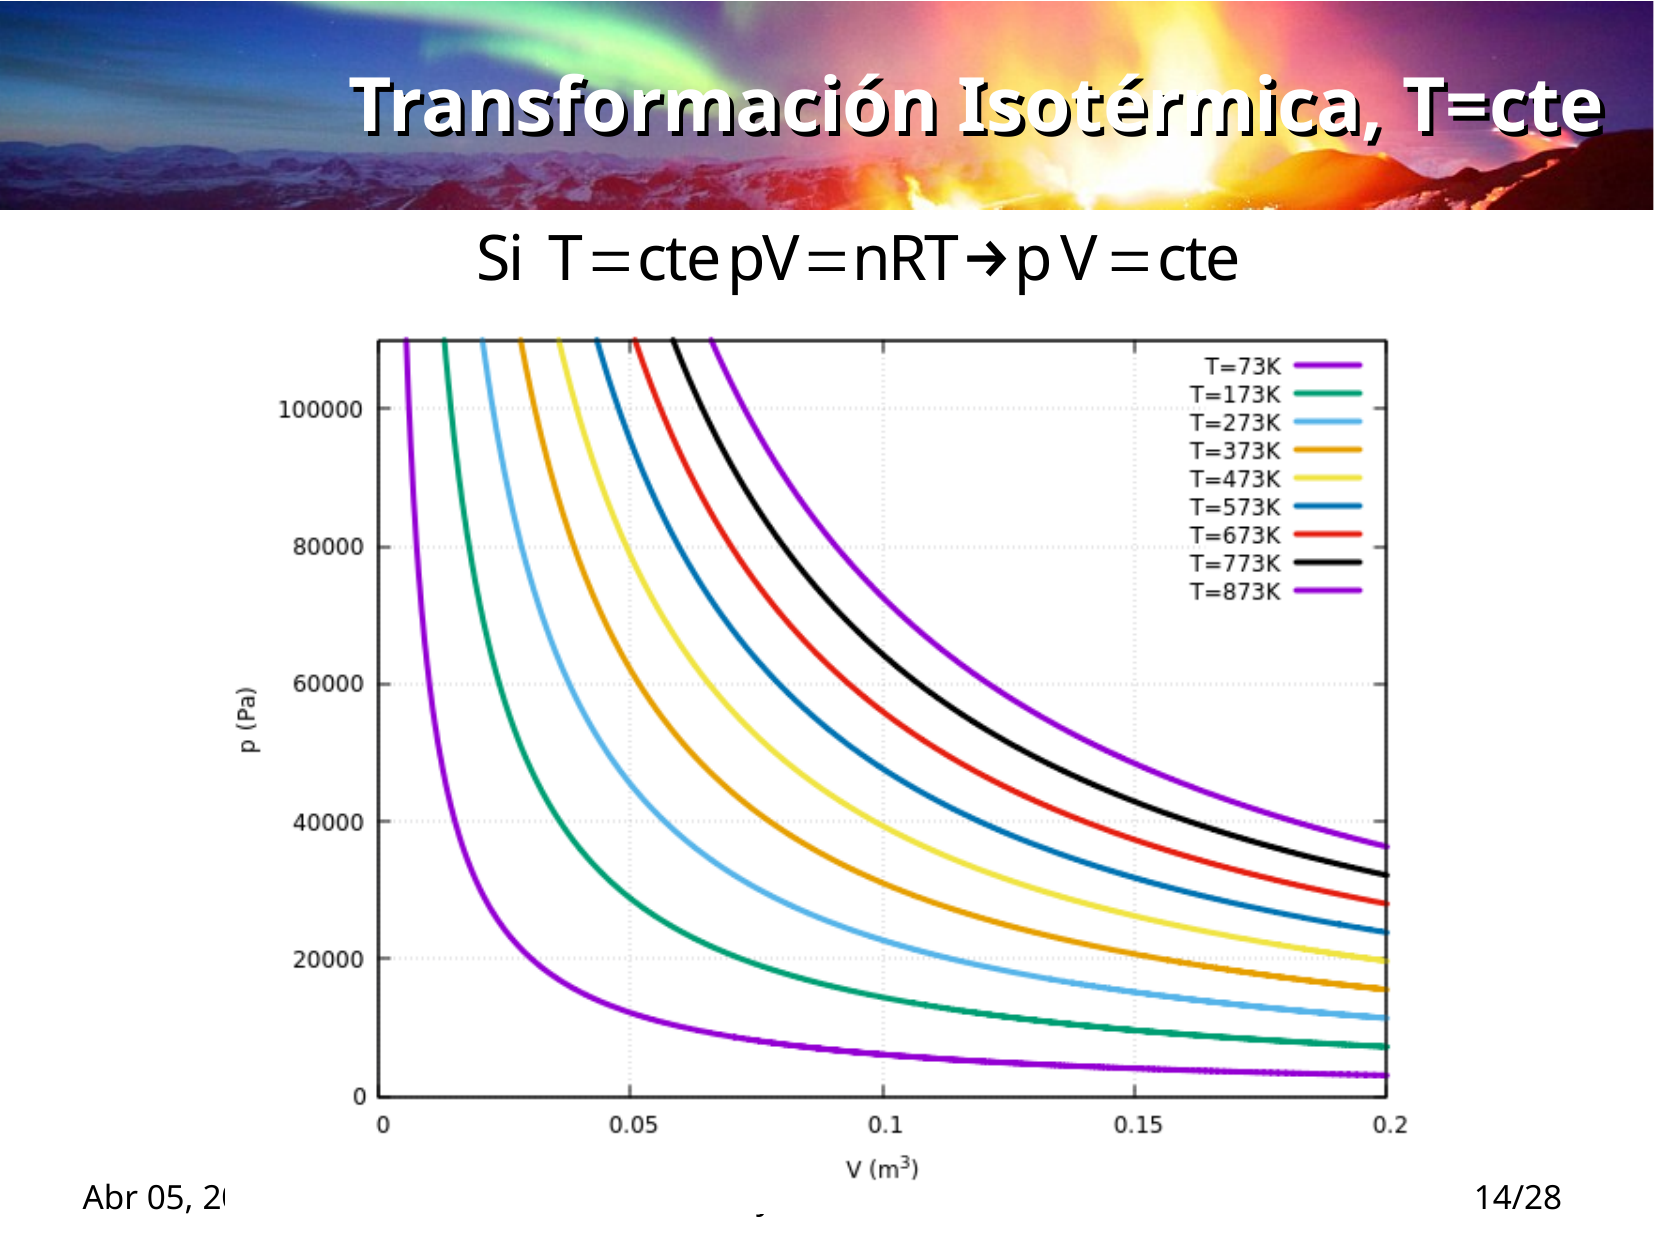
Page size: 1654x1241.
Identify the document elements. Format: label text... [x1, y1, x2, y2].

picture [0, 1, 1654, 210]
picture [225, 313, 1426, 1215]
chart [469, 220, 1246, 297]
title Transformación Isotérmica, T=cte [45, 15, 1606, 191]
